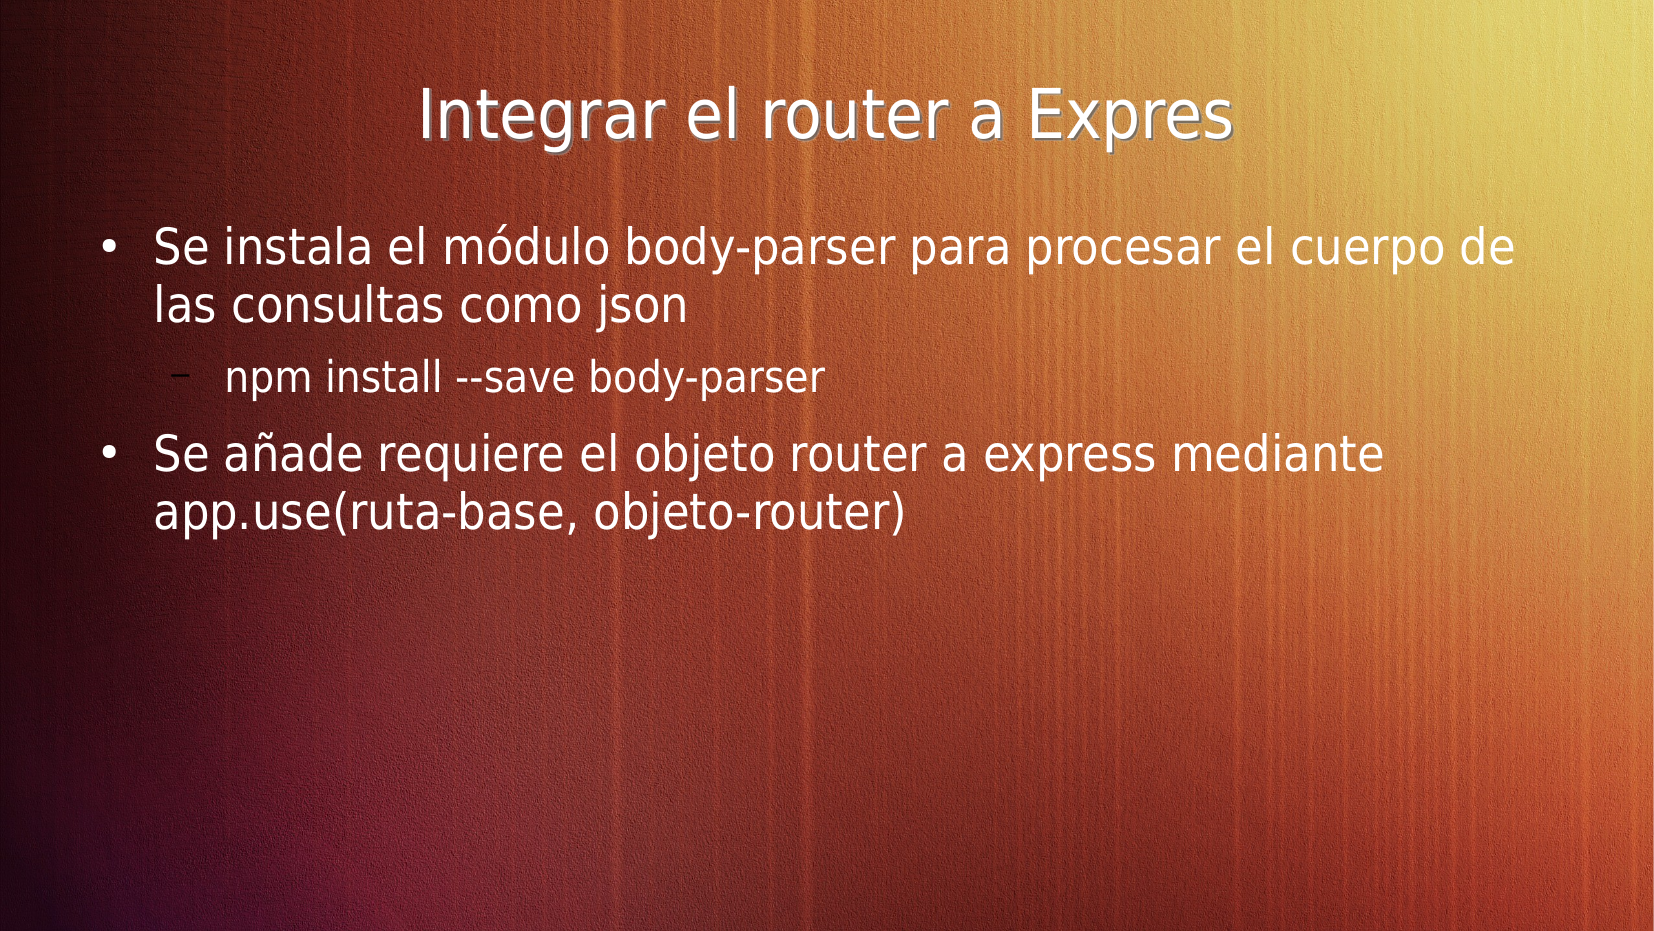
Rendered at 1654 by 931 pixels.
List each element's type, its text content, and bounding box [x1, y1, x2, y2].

list Se instala el módulo body-parser para procesar el cuerpo de las consultas como json npm install --save body-parser Se añade requiere el objeto router a express mediante app.use(ruta-base, objeto-router) [82, 217, 1571, 758]
picture [0, 0, 1654, 931]
title Integrar el router a Expres [82, 37, 1571, 193]
